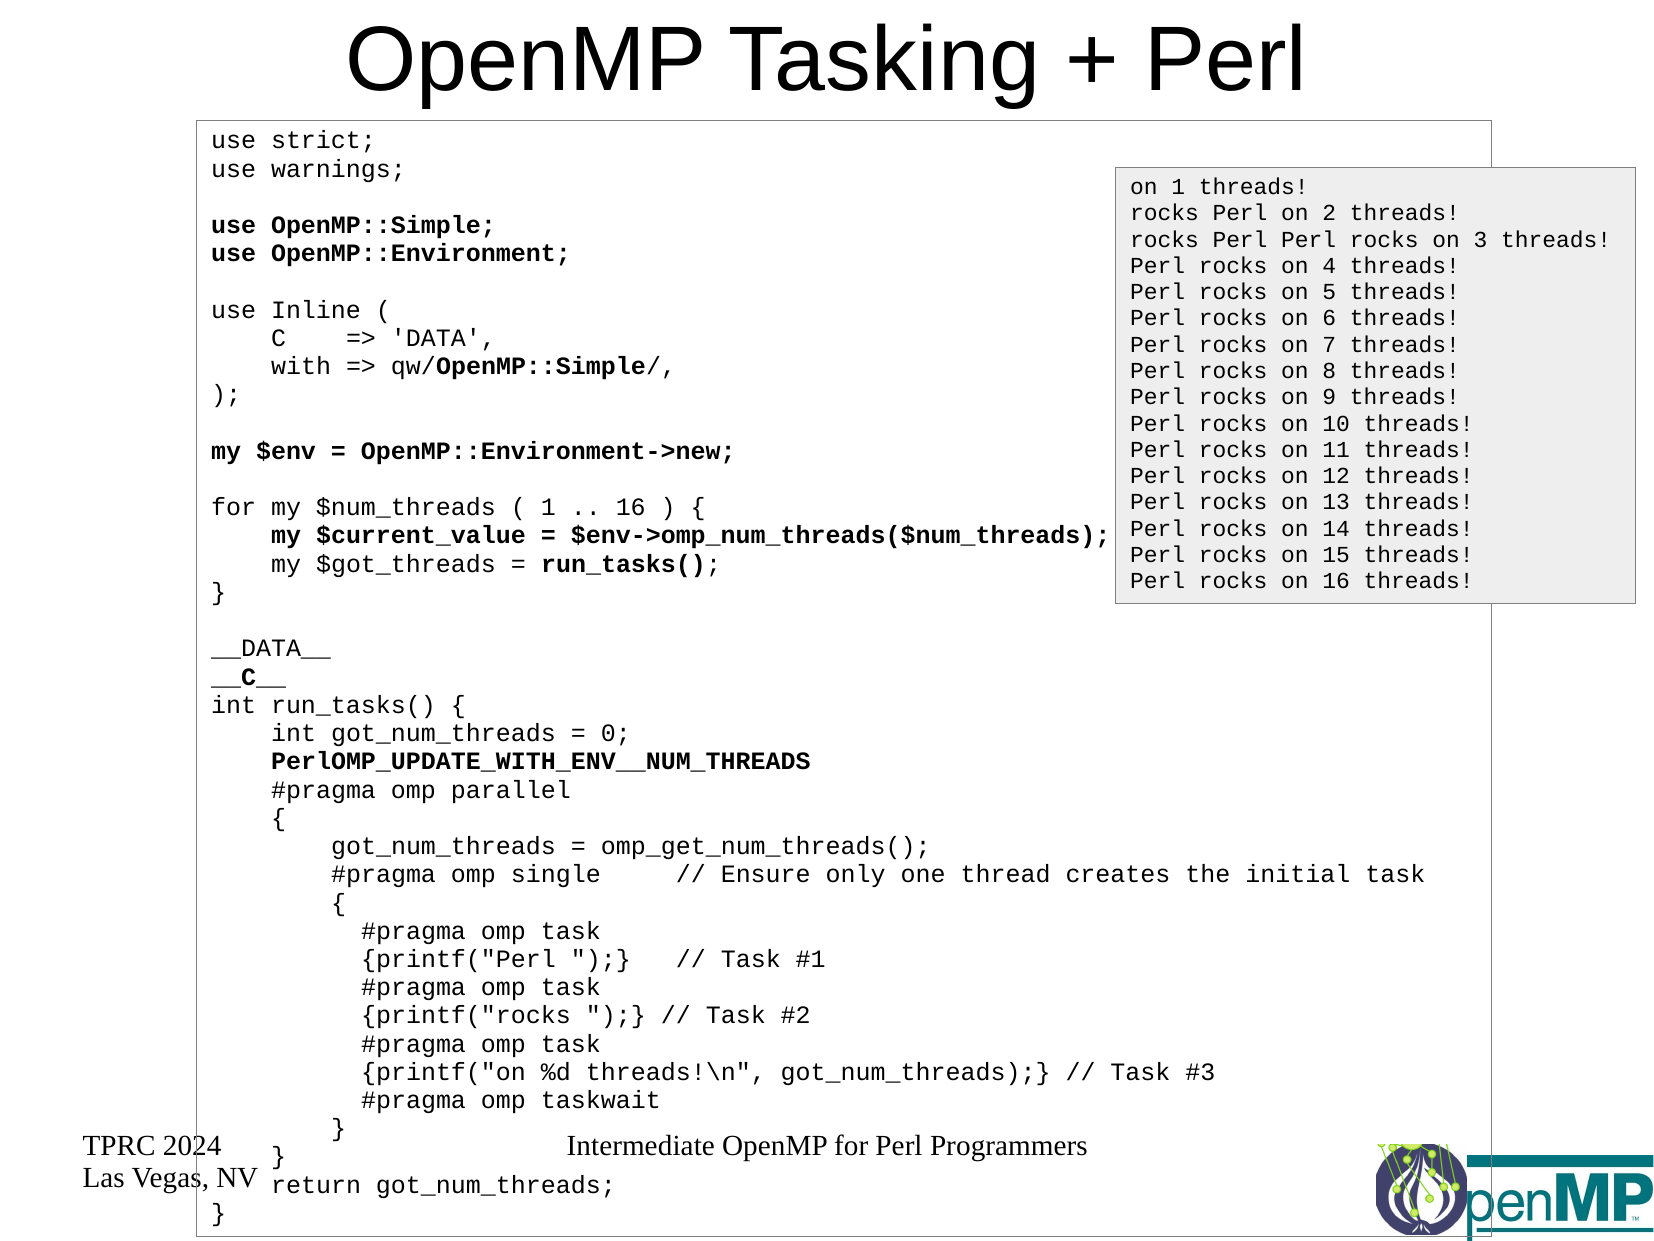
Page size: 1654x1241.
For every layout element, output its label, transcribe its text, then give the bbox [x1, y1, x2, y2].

picture [1376, 1144, 1491, 1236]
text_box use strict; use warnings; use OpenMP::Simple; use OpenMP::Environment; use Inline ( C => 'DATA', with => qw/OpenMP::Simple/, ); my $env = OpenMP::Environment->new; for my $num_threads ( 1 .. 16 ) { my $current_value = $env->omp_num_threads($num_threads); my $got_threads = run_tasks(); } __DATA__ __C__ int run_tasks() { int got_num_threads = 0; PerlOMP_UPDATE_WITH_ENV__NUM_THREADS #pragma omp parallel { got_num_threads = omp_get_num_threads(); #pragma omp single // Ensure only one thread creates the initial task { #pragma omp task {printf("Perl ");} // Task #1 #pragma omp task {printf("rocks ");} // Task #2 #pragma omp task {printf("on %d threads!\n", got_num_threads);} // Task #3 #pragma omp taskwait } } return got_num_threads; } [196, 120, 1492, 1120]
text_box on 1 threads! rocks Perl on 2 threads! rocks Perl Perl rocks on 3 threads! Perl rocks on 4 threads! Perl rocks on 5 threads! Perl rocks on 6 threads! Perl rocks on 7 threads! Perl rocks on 8 threads! Perl rocks on 9 threads! Perl rocks on 10 threads! Perl rocks on 11 threads! Perl rocks on 12 threads! Perl rocks on 13 threads! Perl rocks on 14 threads! Perl rocks on 15 threads! Perl rocks on 16 threads! [1115, 167, 1636, 556]
picture [1418, 1155, 1654, 1241]
title OpenMP Tasking + Perl [82, 0, 1571, 162]
